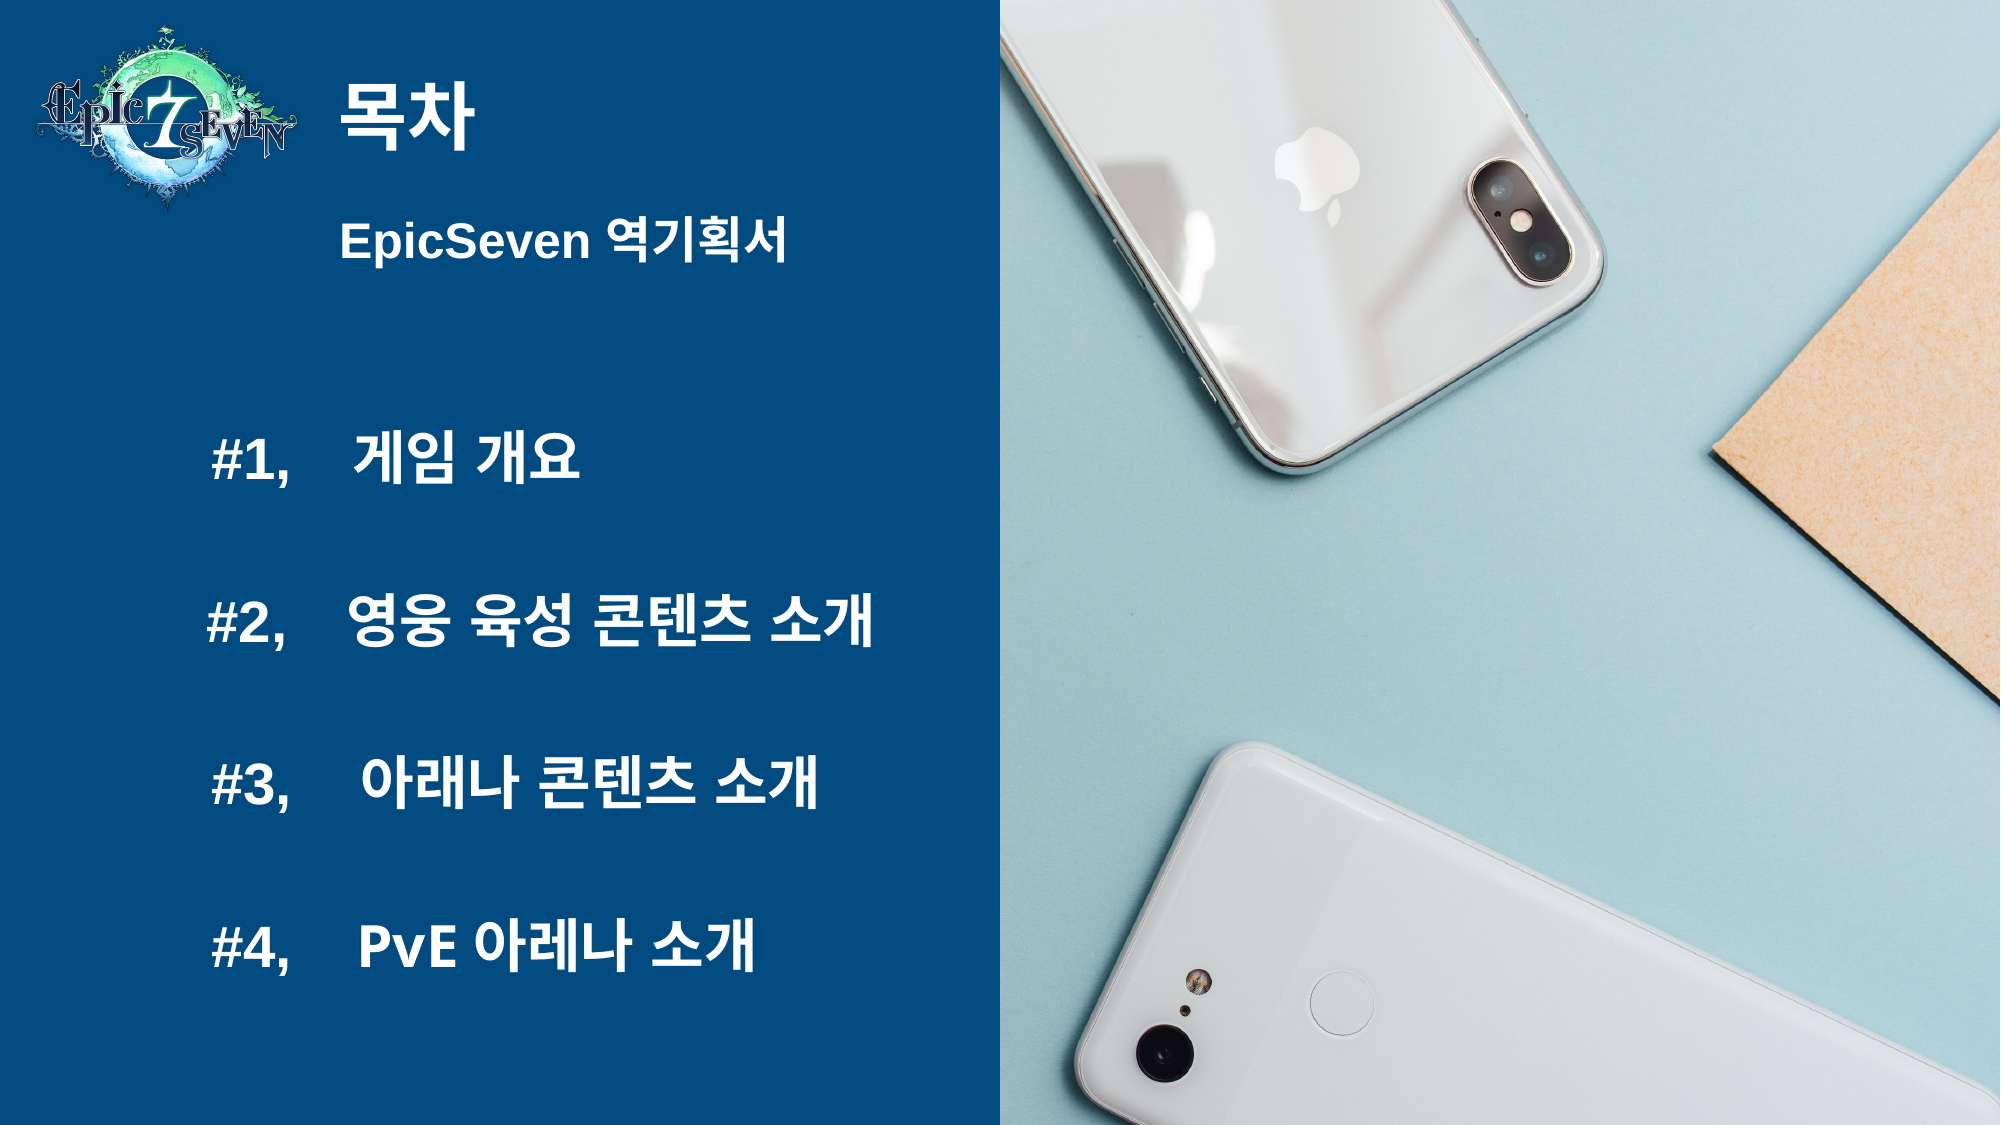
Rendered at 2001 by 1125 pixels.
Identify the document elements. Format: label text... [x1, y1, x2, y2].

text_box EpicSeven 역기획서 [324, 201, 845, 277]
text_box #2, [191, 576, 319, 662]
text_box #4, [196, 901, 324, 987]
text_box 목차 [324, 62, 845, 168]
picture [1000, 0, 2000, 1125]
text_box 게임 개요 [337, 414, 598, 500]
text_box [0, 0, 1000, 1125]
text_box #1, [196, 414, 324, 500]
text_box 영웅 육성 콘텐츠 소개 [331, 576, 892, 662]
text_box PvE 아레나 소개 [341, 901, 773, 987]
text_box #3, [196, 739, 324, 825]
text_box 아래나 콘텐츠 소개 [345, 739, 837, 895]
picture [31, 21, 302, 216]
